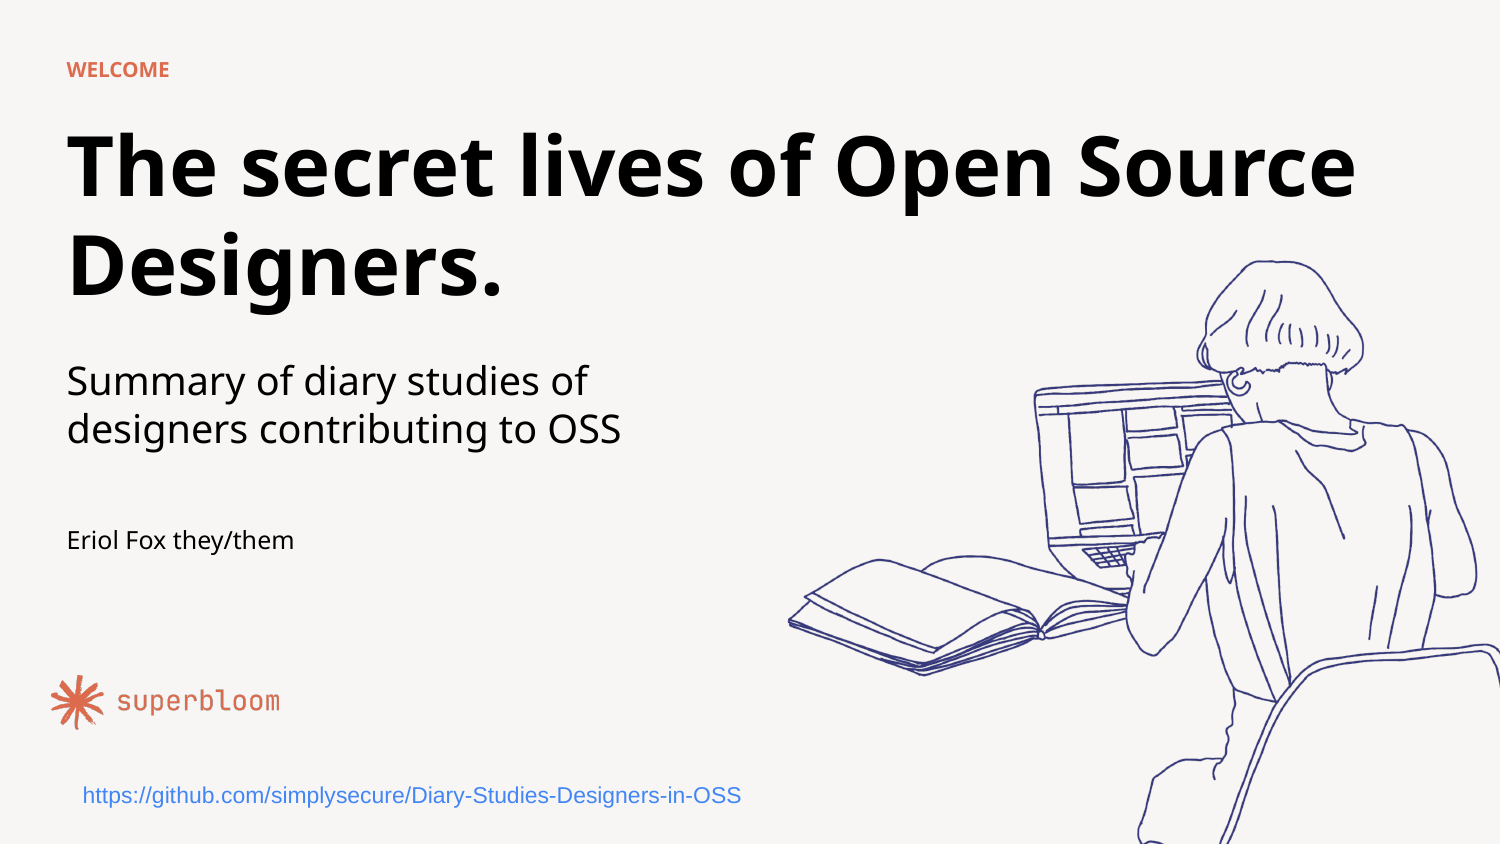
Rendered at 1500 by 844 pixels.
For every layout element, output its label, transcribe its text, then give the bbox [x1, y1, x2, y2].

text_box https://github.com/simplysecure/Diary-Studies-Designers-in-OSS [67, 765, 786, 824]
picture [787, 260, 1500, 844]
text_box WELCOME [51, 42, 475, 97]
picture [51, 675, 279, 730]
text_box Eriol Fox they/them [51, 504, 788, 570]
text_box Summary of diary studies of designers contributing to OSS [51, 340, 787, 467]
text_box The secret lives of Open Source Designers. [51, 97, 1380, 328]
